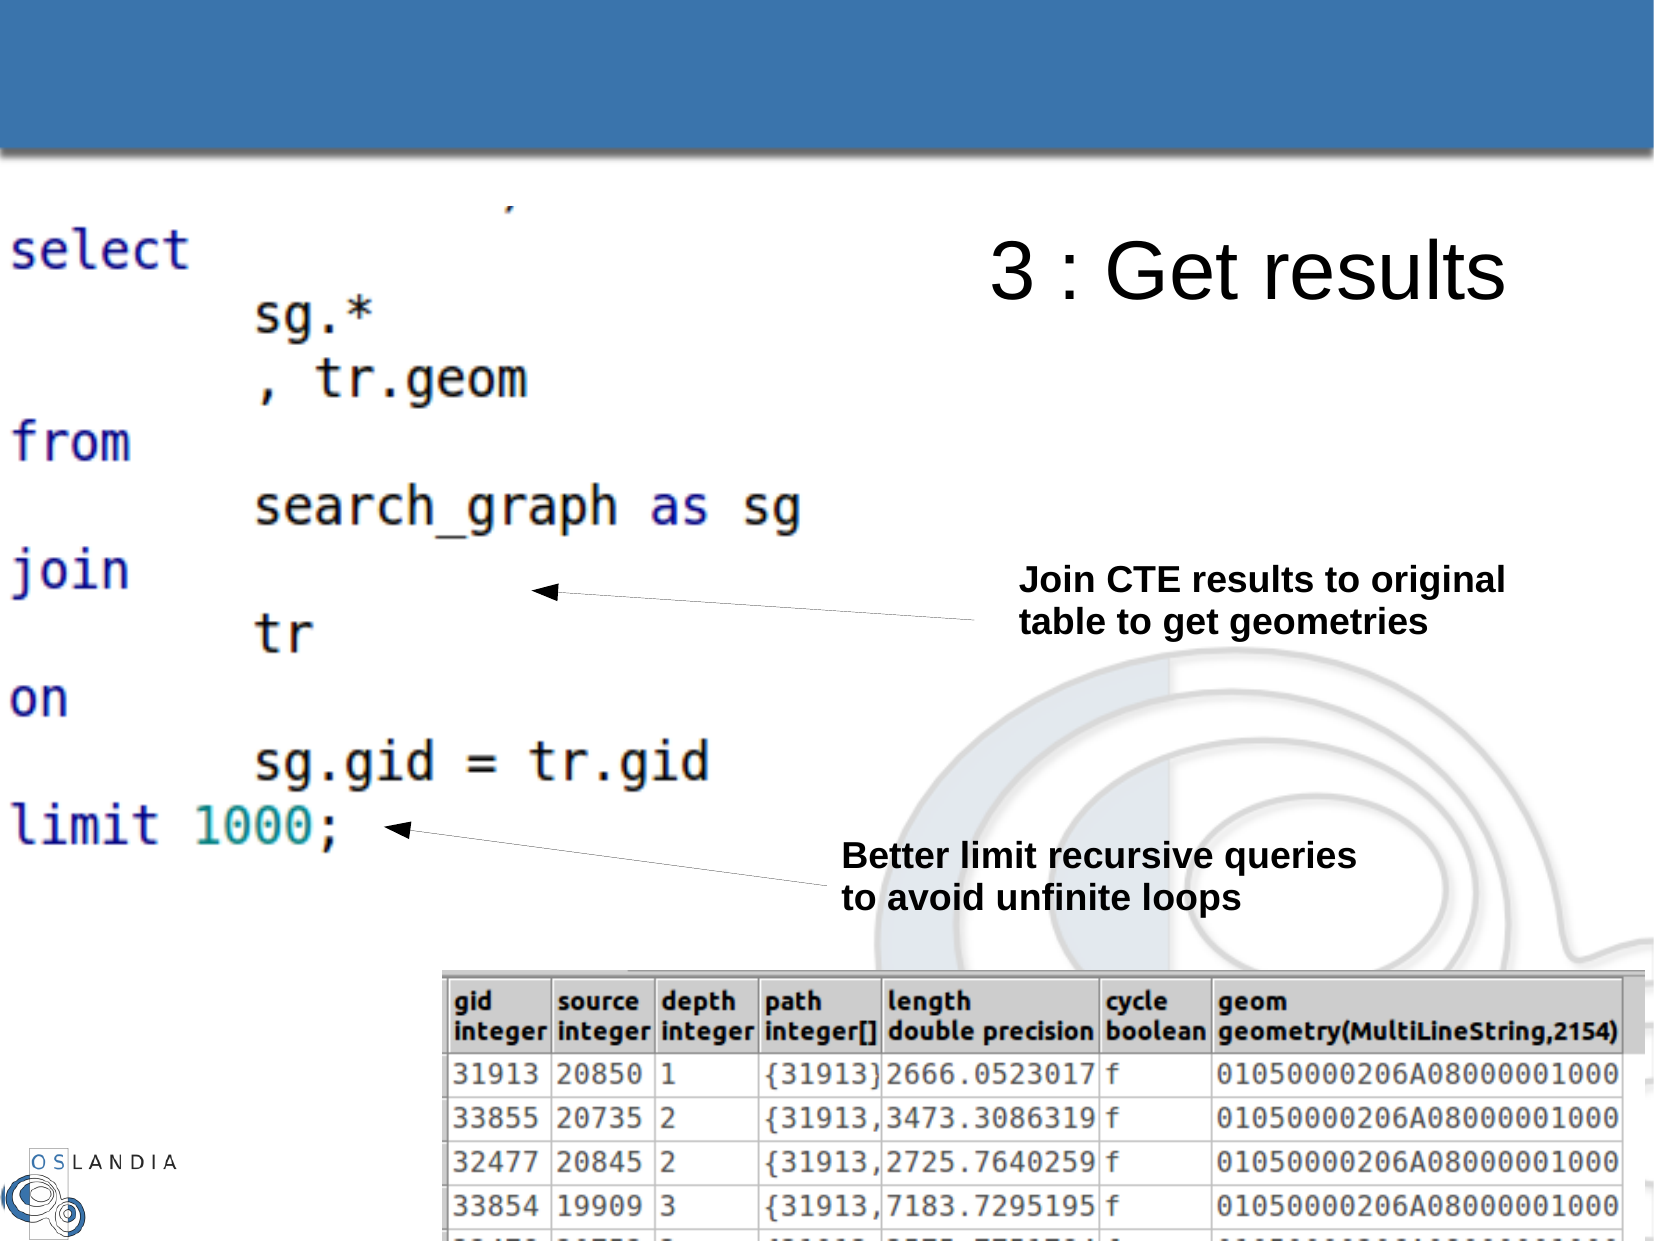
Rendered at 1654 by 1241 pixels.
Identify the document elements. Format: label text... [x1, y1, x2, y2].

picture [0, 0, 1654, 1241]
text_box 3 : Get results [974, 216, 1524, 325]
text_box Better limit recursive queries to avoid unfinite loops [826, 826, 1373, 926]
text_box Join CTE results to original table to get geometries [1003, 550, 1522, 650]
